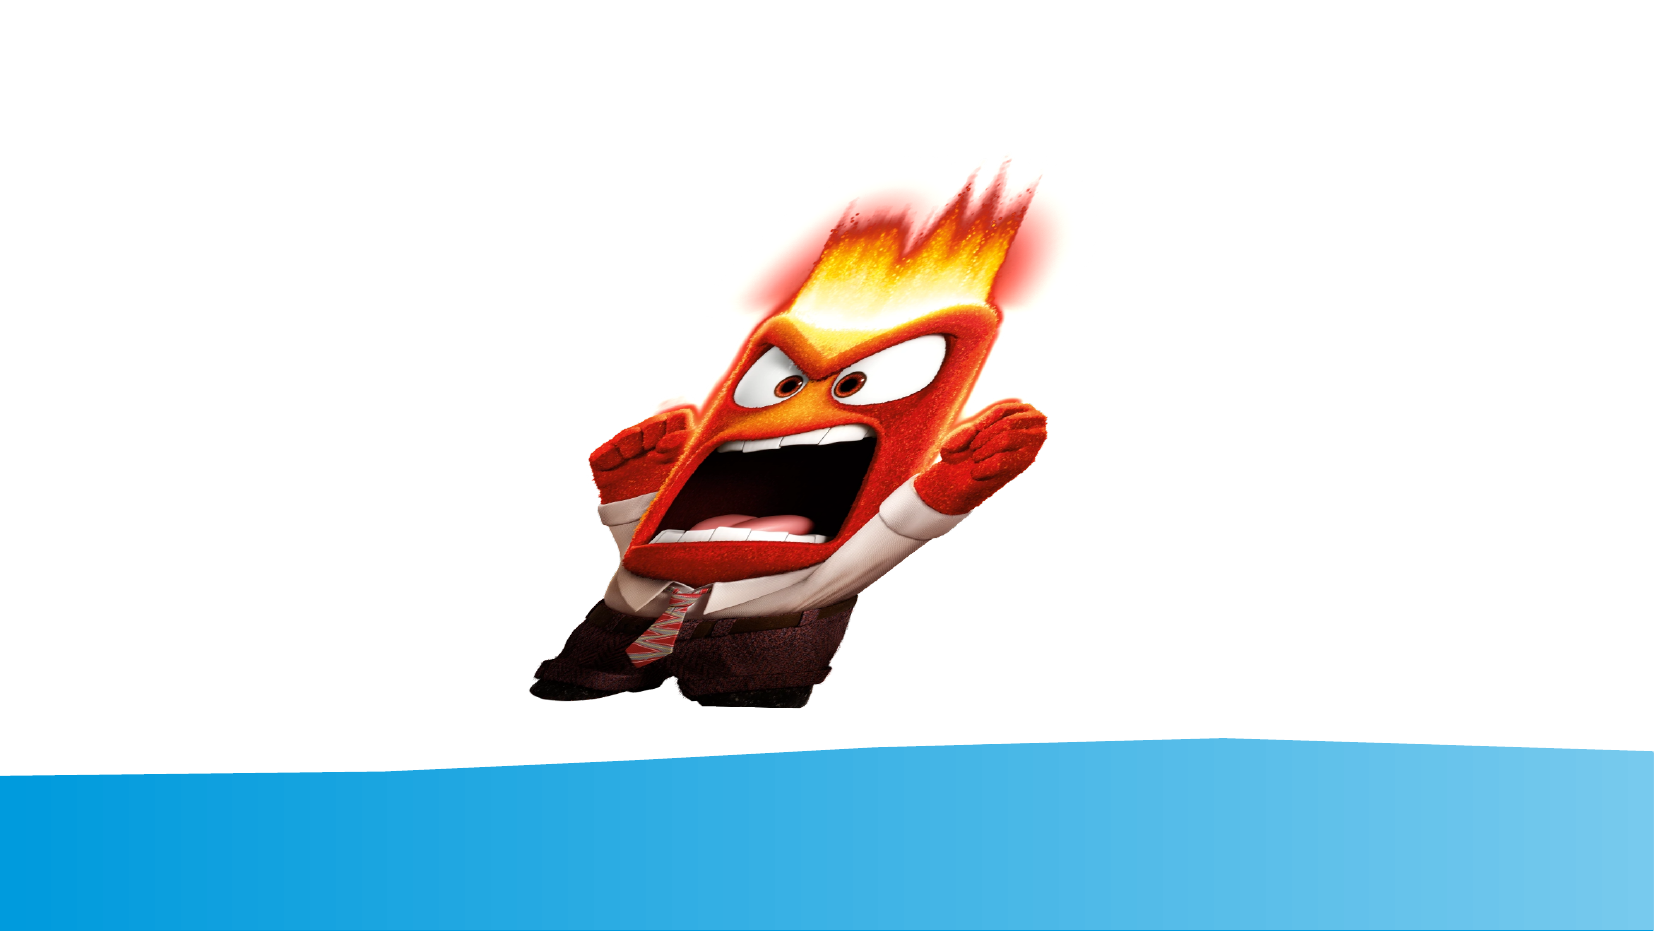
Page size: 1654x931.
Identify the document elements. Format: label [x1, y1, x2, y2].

picture [391, 136, 1262, 709]
